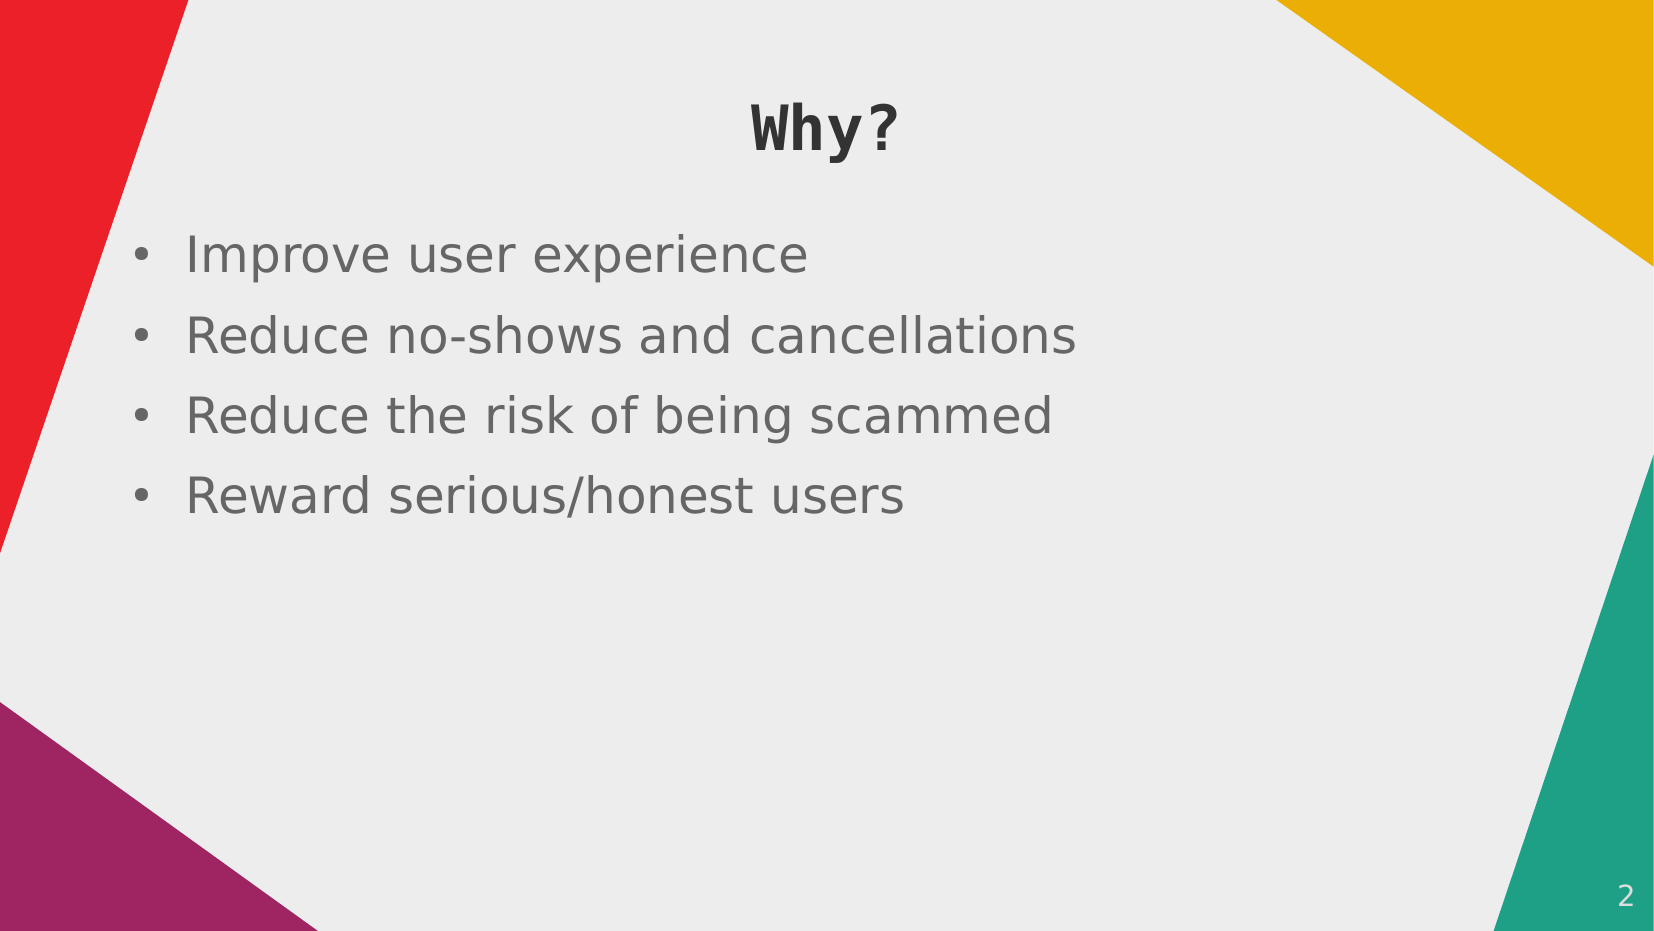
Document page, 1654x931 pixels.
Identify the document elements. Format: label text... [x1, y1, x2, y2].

title Why? [114, 54, 1539, 203]
list Improve user experience Reduce no-shows and cancellations Reduce the risk of being scammed Reward serious/honest users [114, 226, 1539, 775]
